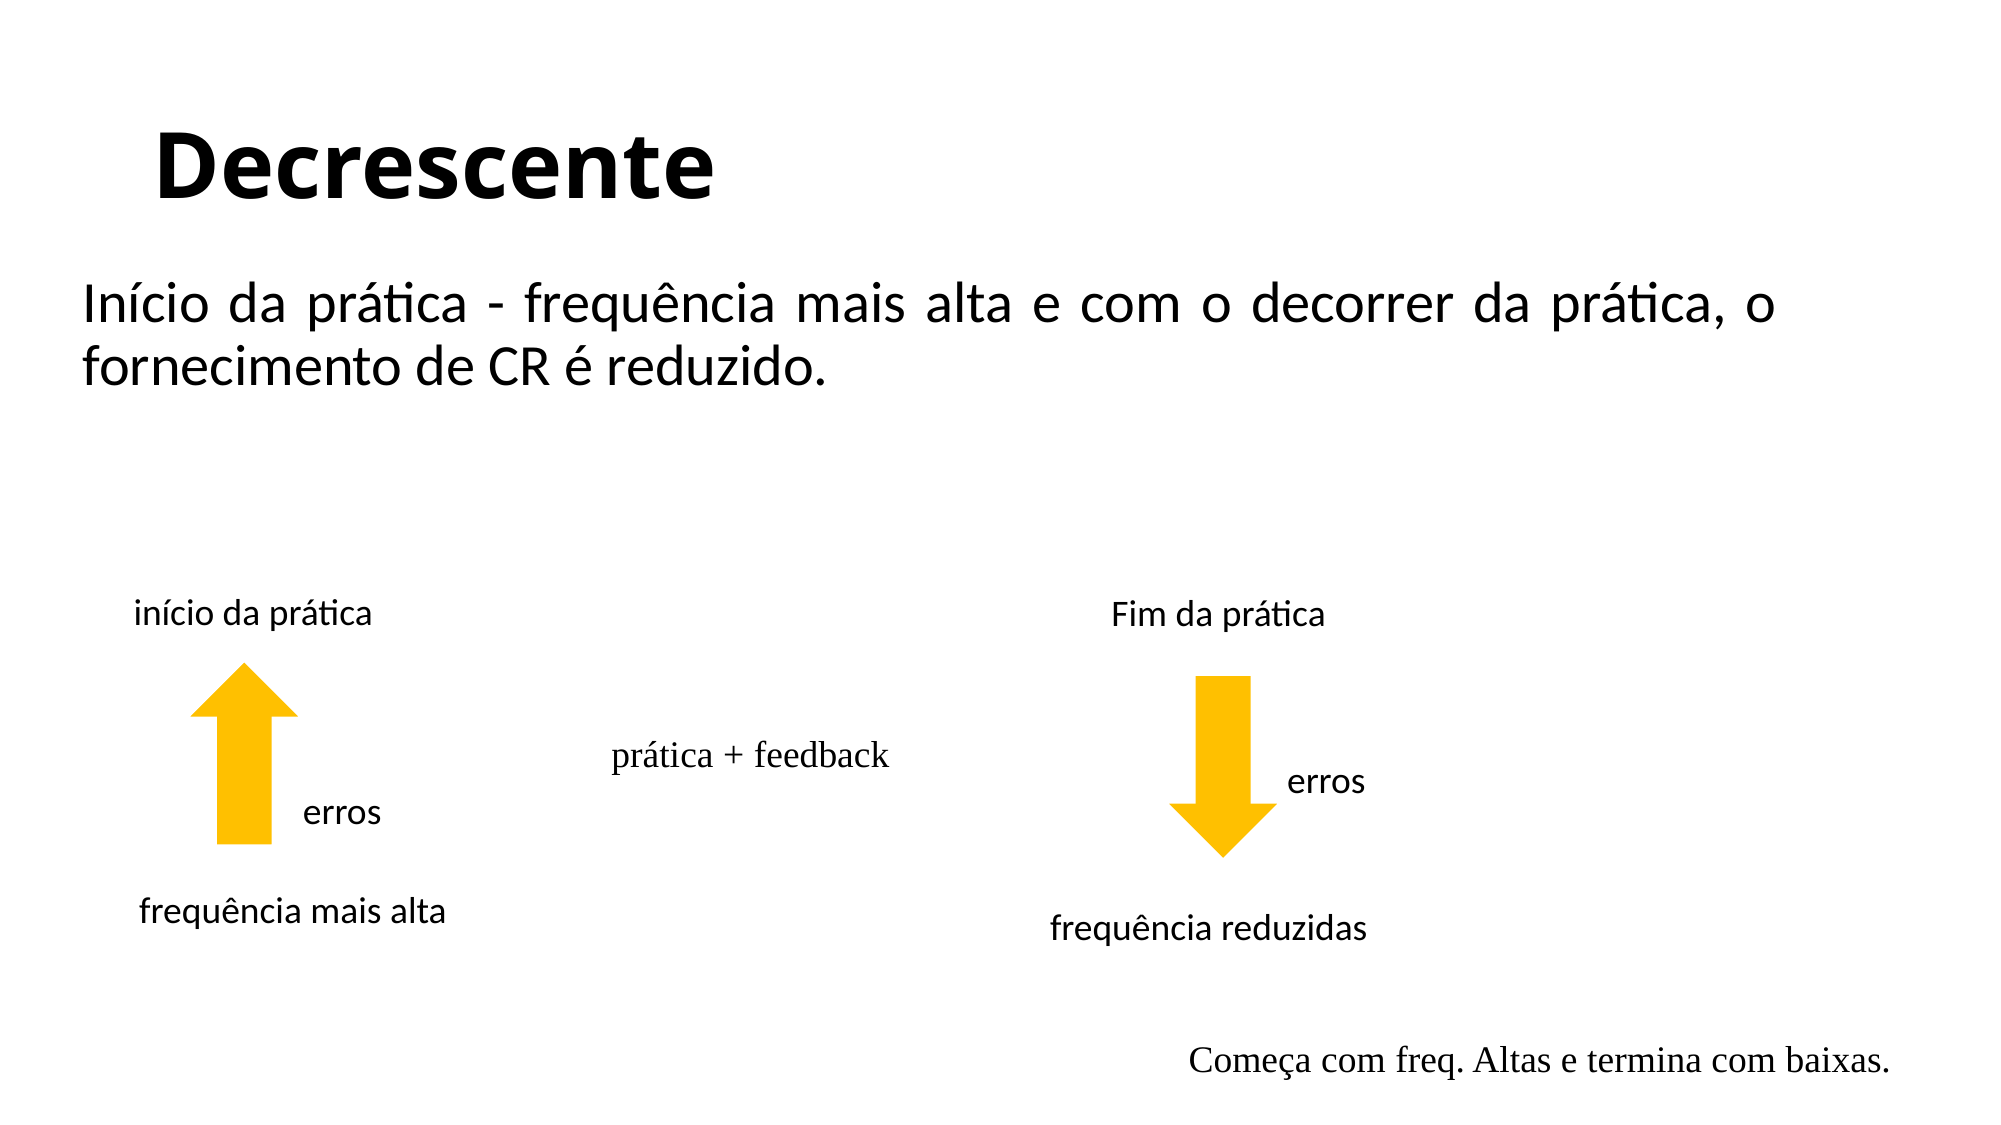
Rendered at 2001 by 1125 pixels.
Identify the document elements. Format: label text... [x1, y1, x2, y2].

text_box início da prática [118, 580, 397, 641]
text_box erros [1272, 748, 1381, 809]
text_box prática + feedback [596, 722, 915, 783]
text_box [186, 660, 303, 847]
text_box erros [288, 779, 397, 840]
text_box Começa com freq. Altas e termina com baixas. [1173, 1027, 1907, 1087]
text_box [1164, 674, 1275, 861]
text_box frequência mais alta [124, 878, 471, 938]
list Início da prática - frequência mais alta e com o decorrer da prática, o fornecimento de CR é reduzido. [67, 264, 1793, 1099]
title Decrescente [137, 59, 1863, 278]
text_box frequência reduzidas [1035, 895, 1384, 956]
text_box Fim da prática [1096, 581, 1350, 642]
